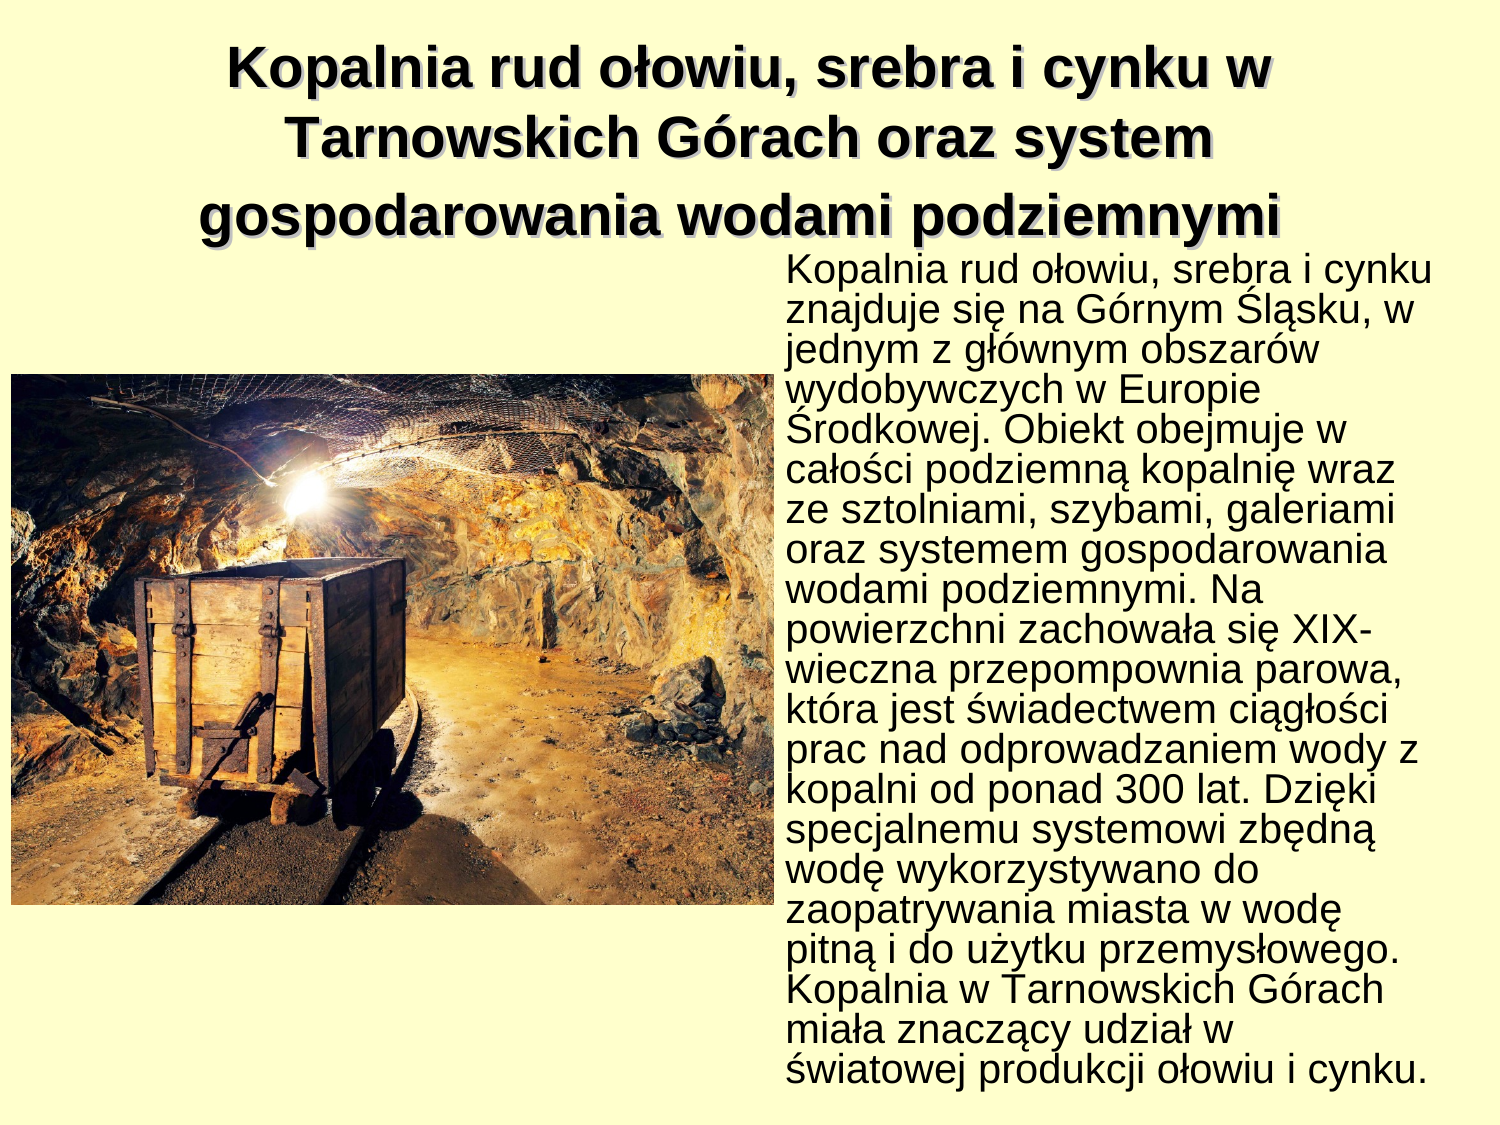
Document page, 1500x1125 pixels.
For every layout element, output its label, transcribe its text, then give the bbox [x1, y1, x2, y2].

title Kopalnia rud ołowiu, srebra i cynku w Tarnowskich Górach oraz system gospodarowania wodami podziemnymi [75, 45, 1426, 233]
list Kopalnia rud ołowiu, srebra i cynku znajduje się na Górnym Śląsku, w jednym z głównym obszarów wydobywczych w Europie Środkowej. Obiekt obejmuje w całości podziemną kopalnię wraz ze sztolniami, szybami, galeriami oraz systemem gospodarowania wodami podziemnymi. Na powierzchni zachowała się XIX- wieczna przepompownia parowa, która jest świadectwem ciągłości prac nad odprowadzaniem wody z kopalni od ponad 300 lat. Dzięki specjalnemu systemowi zbędną wodę wykorzystywano do zaopatrywania miasta w wodę pitną i do użytku przemysłowego. Kopalnia w Tarnowskich Górach miała znaczący udział w światowej produkcji ołowiu i cynku. [714, 243, 1453, 1106]
picture [11, 374, 774, 905]
